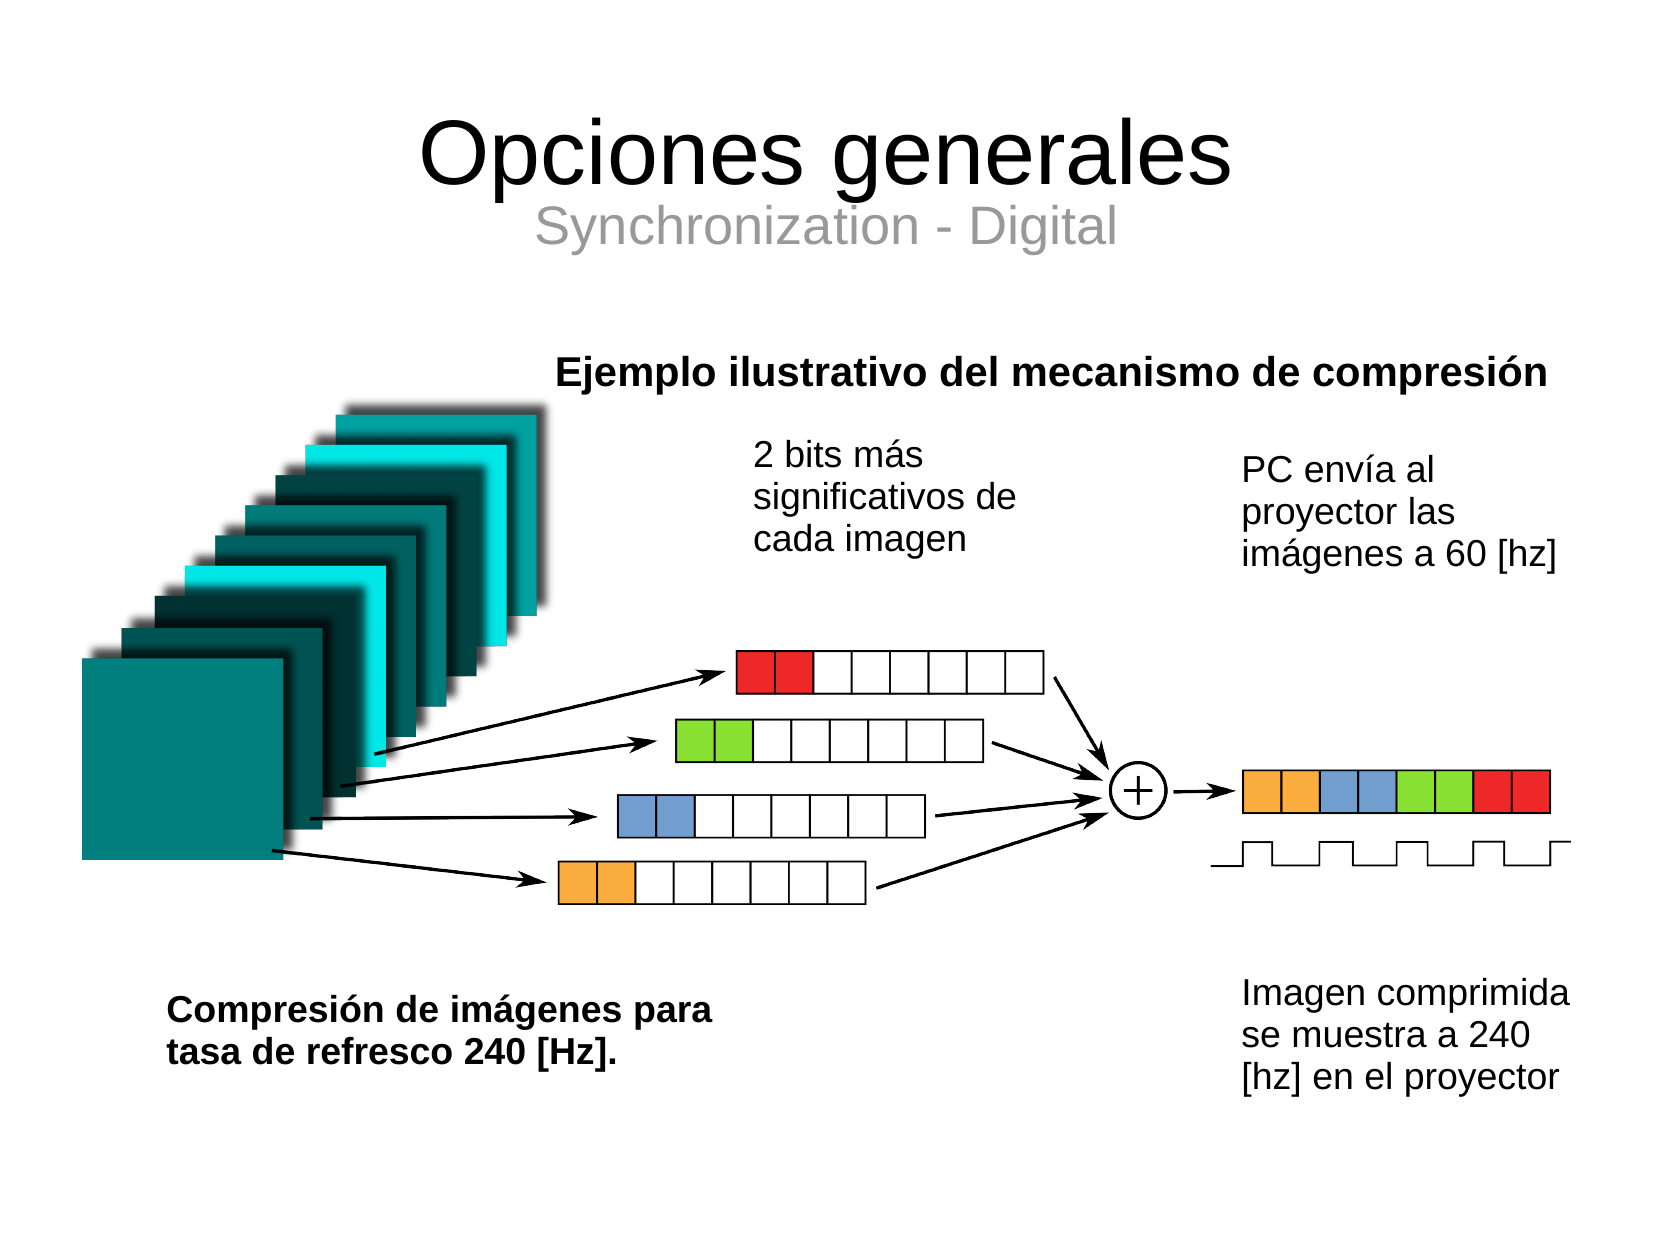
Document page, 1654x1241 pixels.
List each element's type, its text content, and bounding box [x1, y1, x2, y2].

text_box PC envía al proyector las imágenes a 60 [hz] [1226, 441, 1604, 583]
picture [82, 395, 1571, 905]
text_box 2 bits más significativos de cada imagen [738, 425, 1116, 567]
text_box Ejemplo ilustrativo del mecanismo de compresión [540, 340, 1591, 403]
title Opciones generales [82, 49, 1571, 195]
text_box Compresión de imágenes para tasa de refresco 240 [Hz]. [151, 980, 748, 1080]
text_box Imagen comprimida se muestra a 240 [hz] en el proyector [1226, 964, 1604, 1105]
title Synchronization - Digital [82, 195, 1572, 257]
